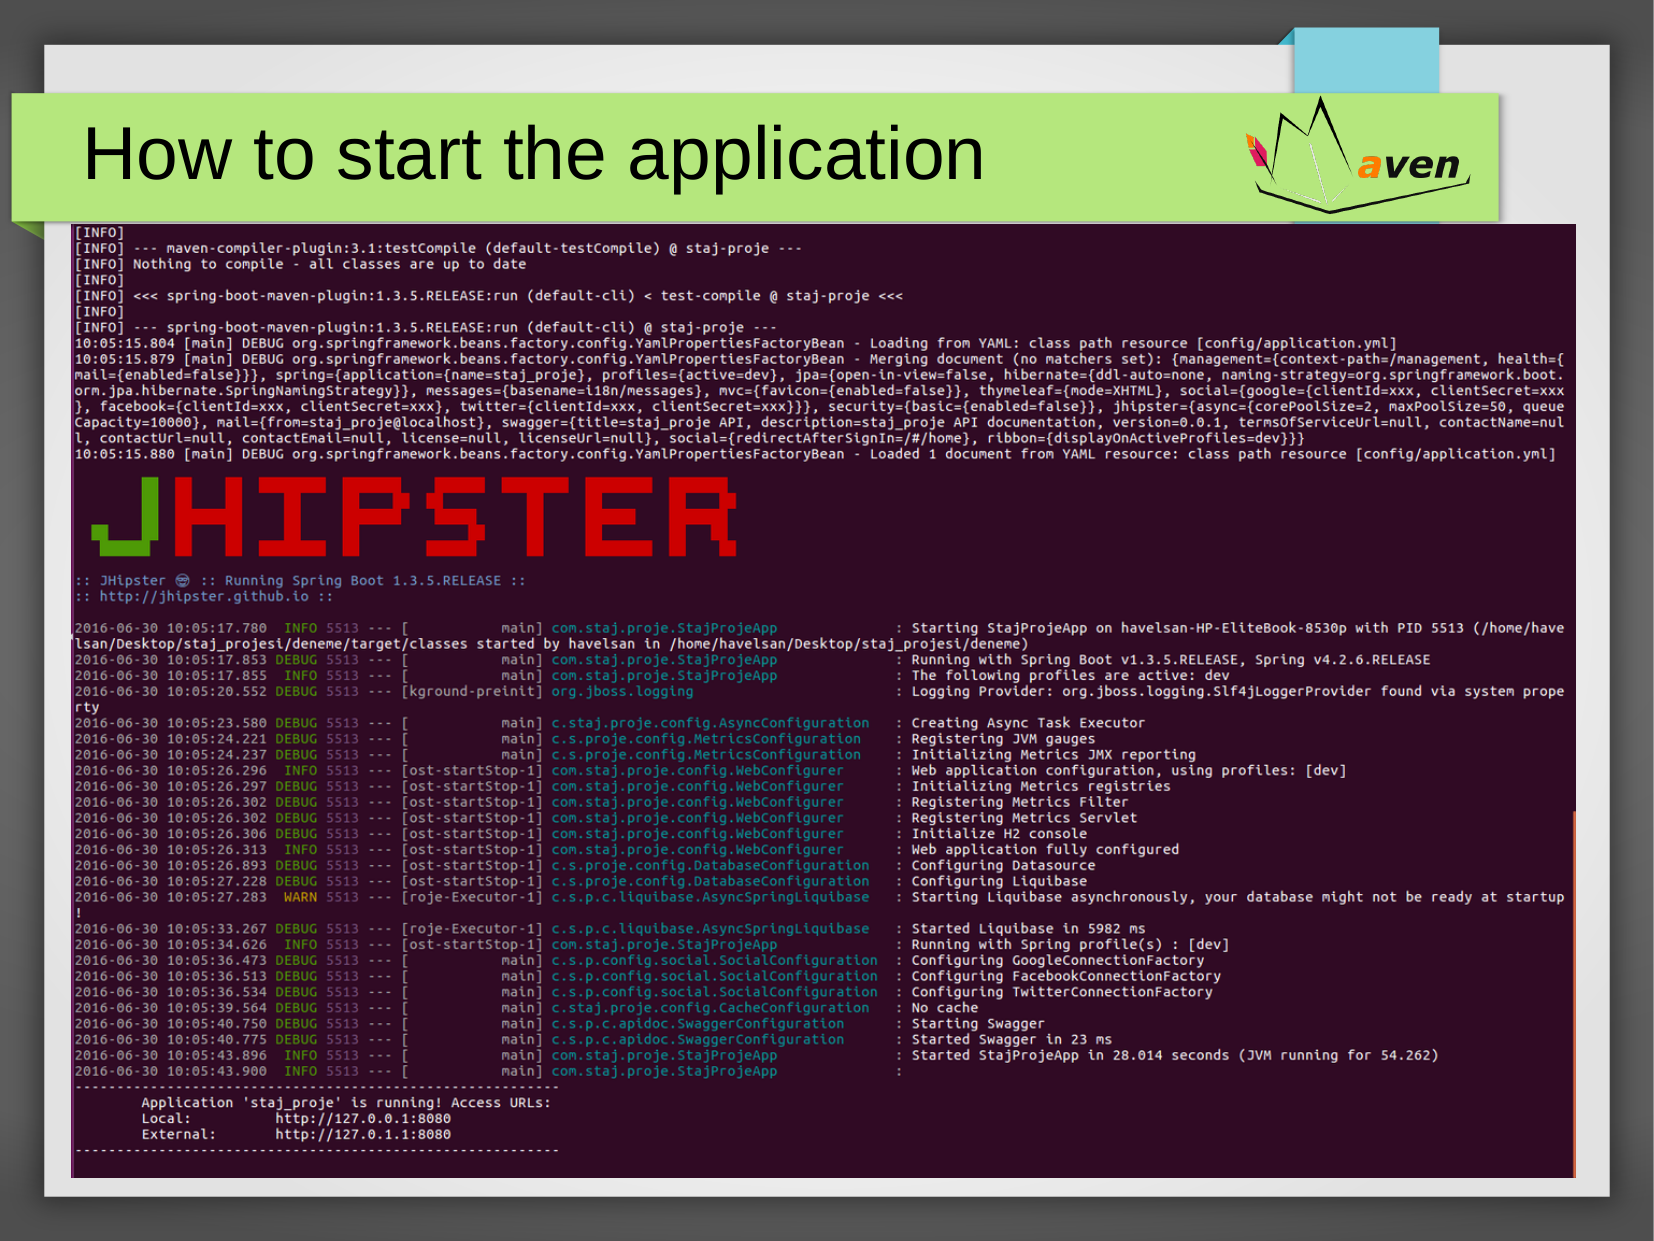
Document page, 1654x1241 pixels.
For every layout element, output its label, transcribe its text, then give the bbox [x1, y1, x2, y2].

picture [0, 0, 1654, 1241]
title How to start the application [82, 94, 1245, 213]
